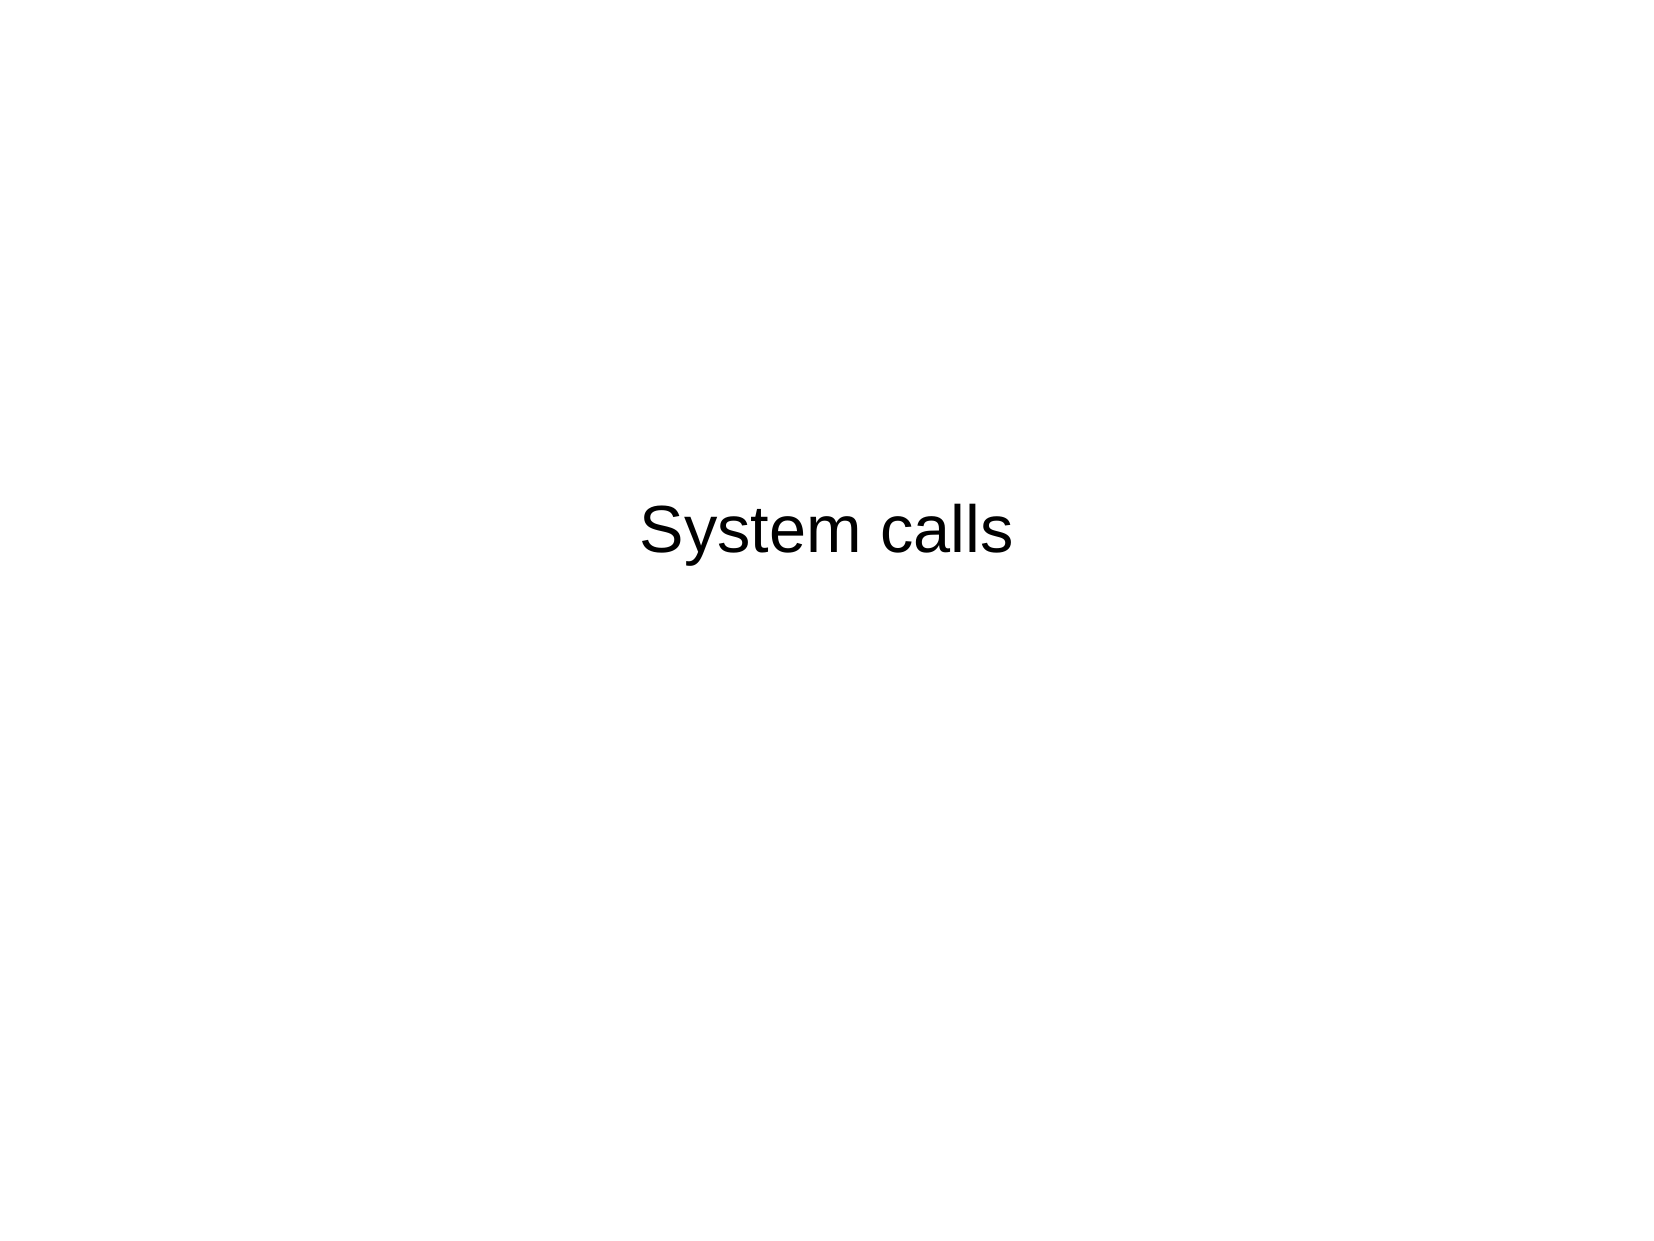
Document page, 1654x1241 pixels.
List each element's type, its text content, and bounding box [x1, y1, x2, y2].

subtitle System calls [82, 49, 1571, 1010]
